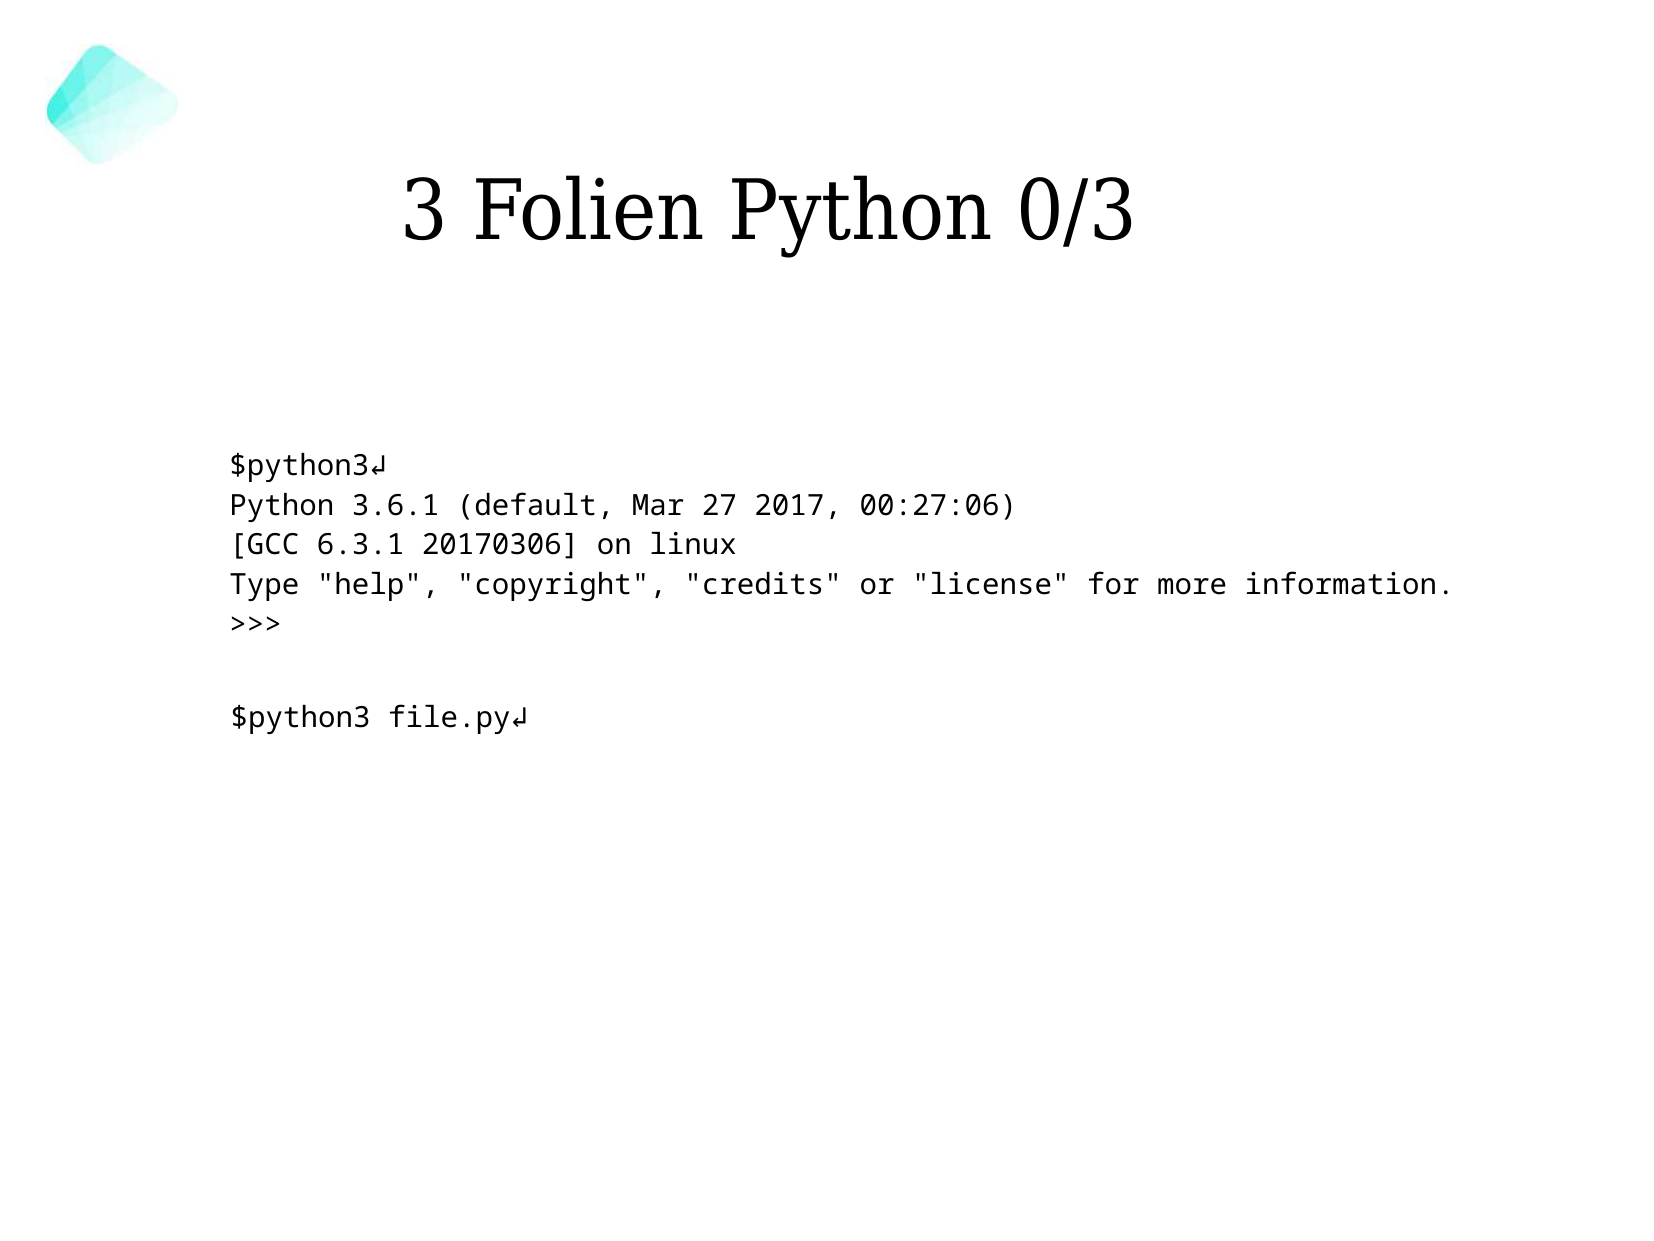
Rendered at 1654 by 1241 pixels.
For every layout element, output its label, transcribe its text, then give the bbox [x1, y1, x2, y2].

text_box $python3 file.py↲ [215, 688, 544, 738]
text_box 3 Folien Python 0/3 [385, 155, 1153, 267]
picture [45, 44, 181, 167]
text_box $python3↲ Python 3.6.1 (default, Mar 27 2017, 00:27:06) [GCC 6.3.1 20170306] on linux Type "help", "copyright", "credits" or "license" for more information. >>> [214, 436, 1470, 621]
